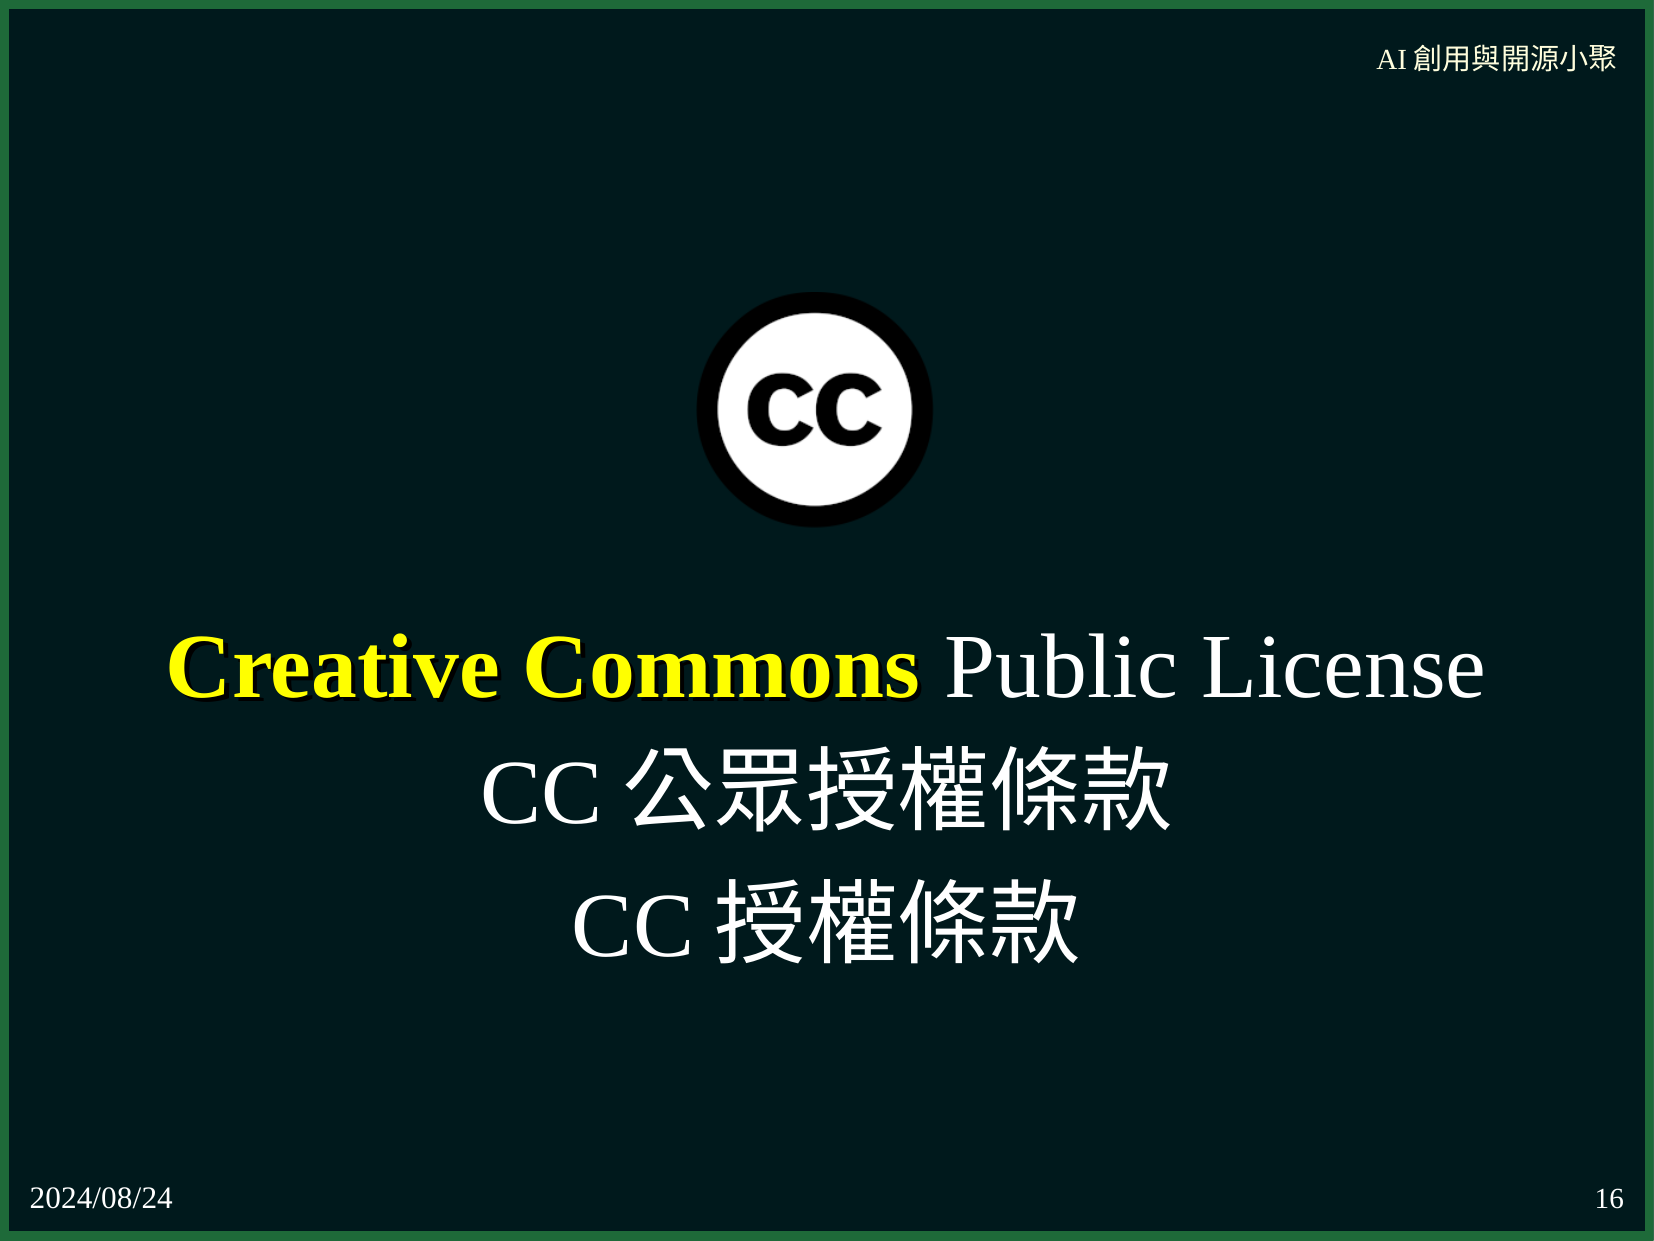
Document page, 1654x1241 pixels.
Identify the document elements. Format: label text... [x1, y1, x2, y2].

title Creative Commons Public License CC公眾授權條款 CC授權條款 [82, 128, 1571, 1064]
picture [696, 292, 934, 529]
